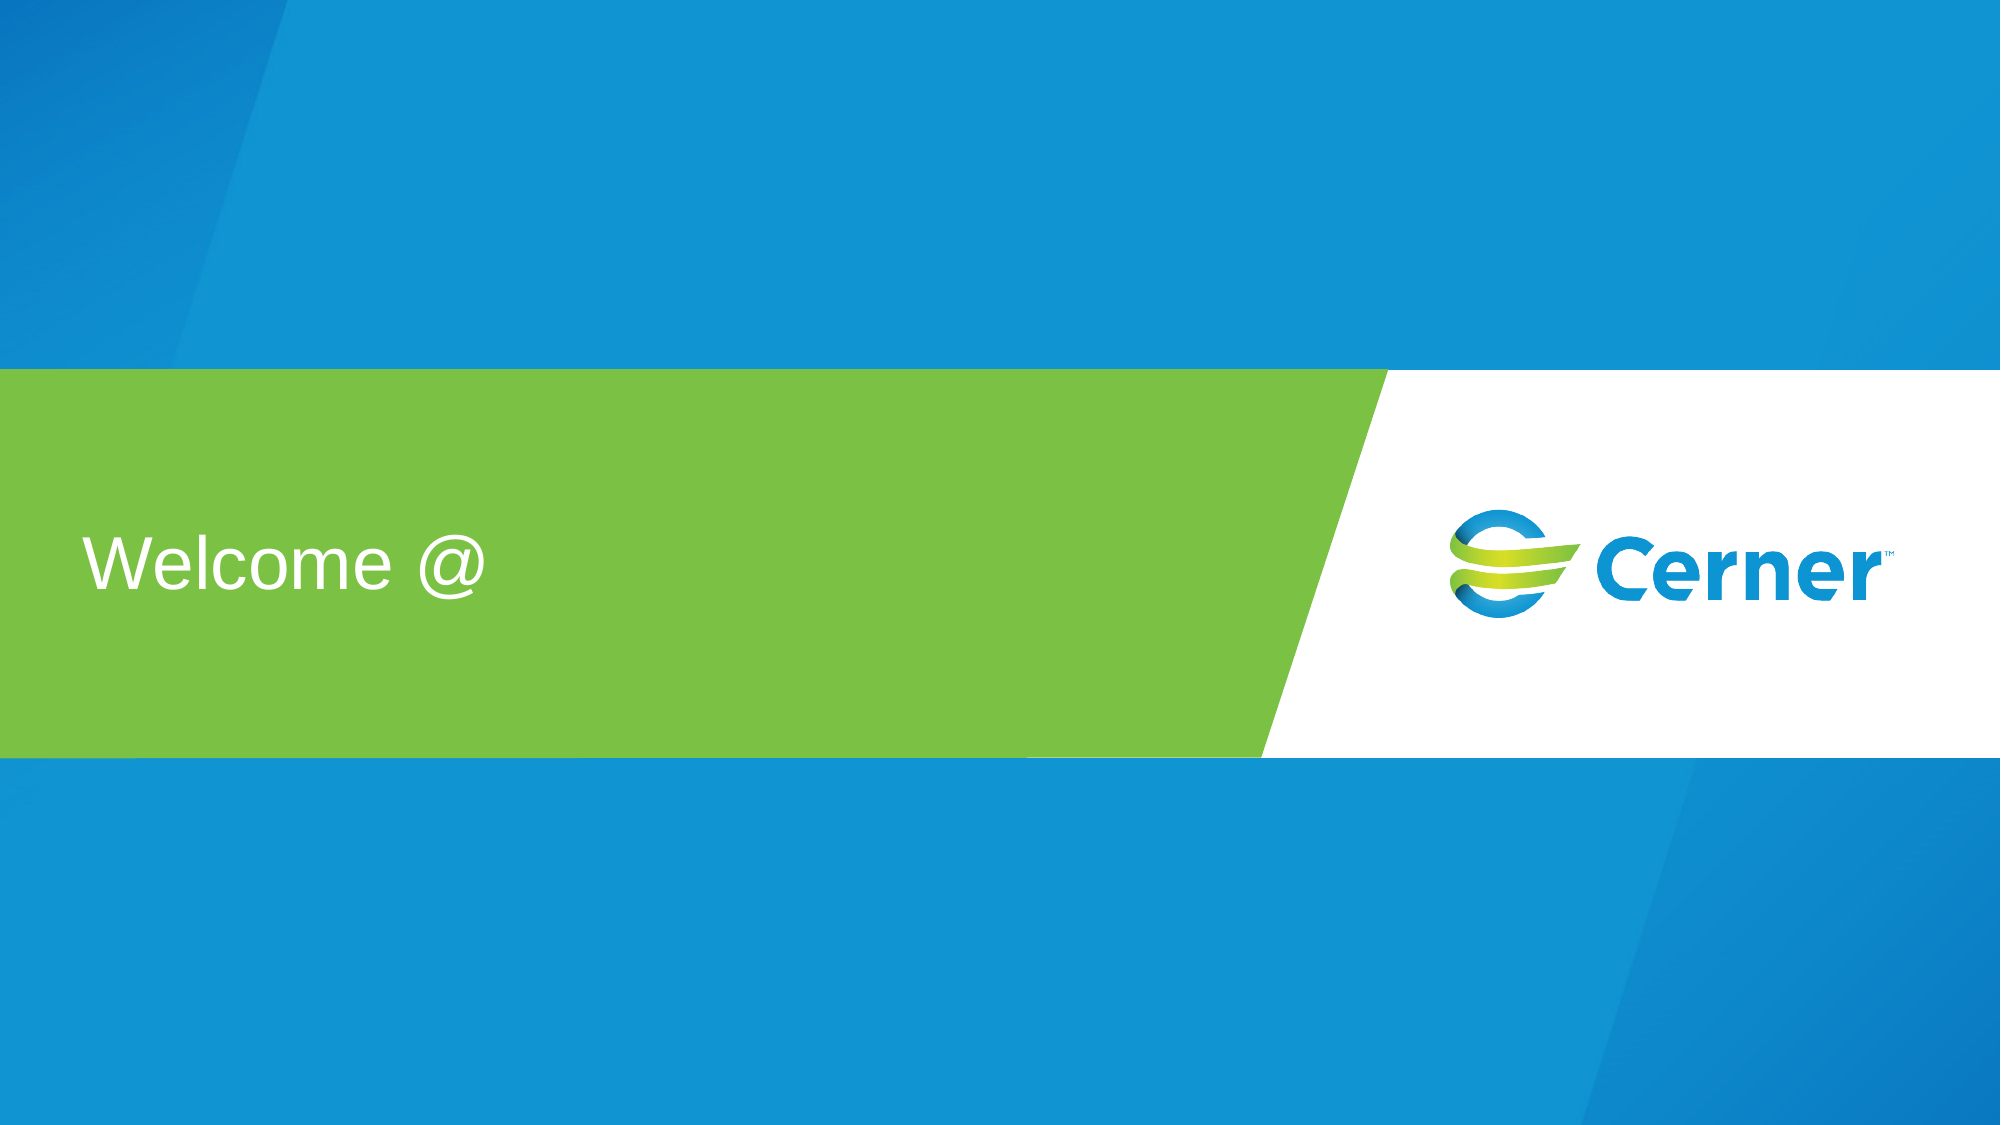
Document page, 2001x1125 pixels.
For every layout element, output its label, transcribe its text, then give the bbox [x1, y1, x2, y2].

title Welcome @ [67, 370, 1193, 760]
